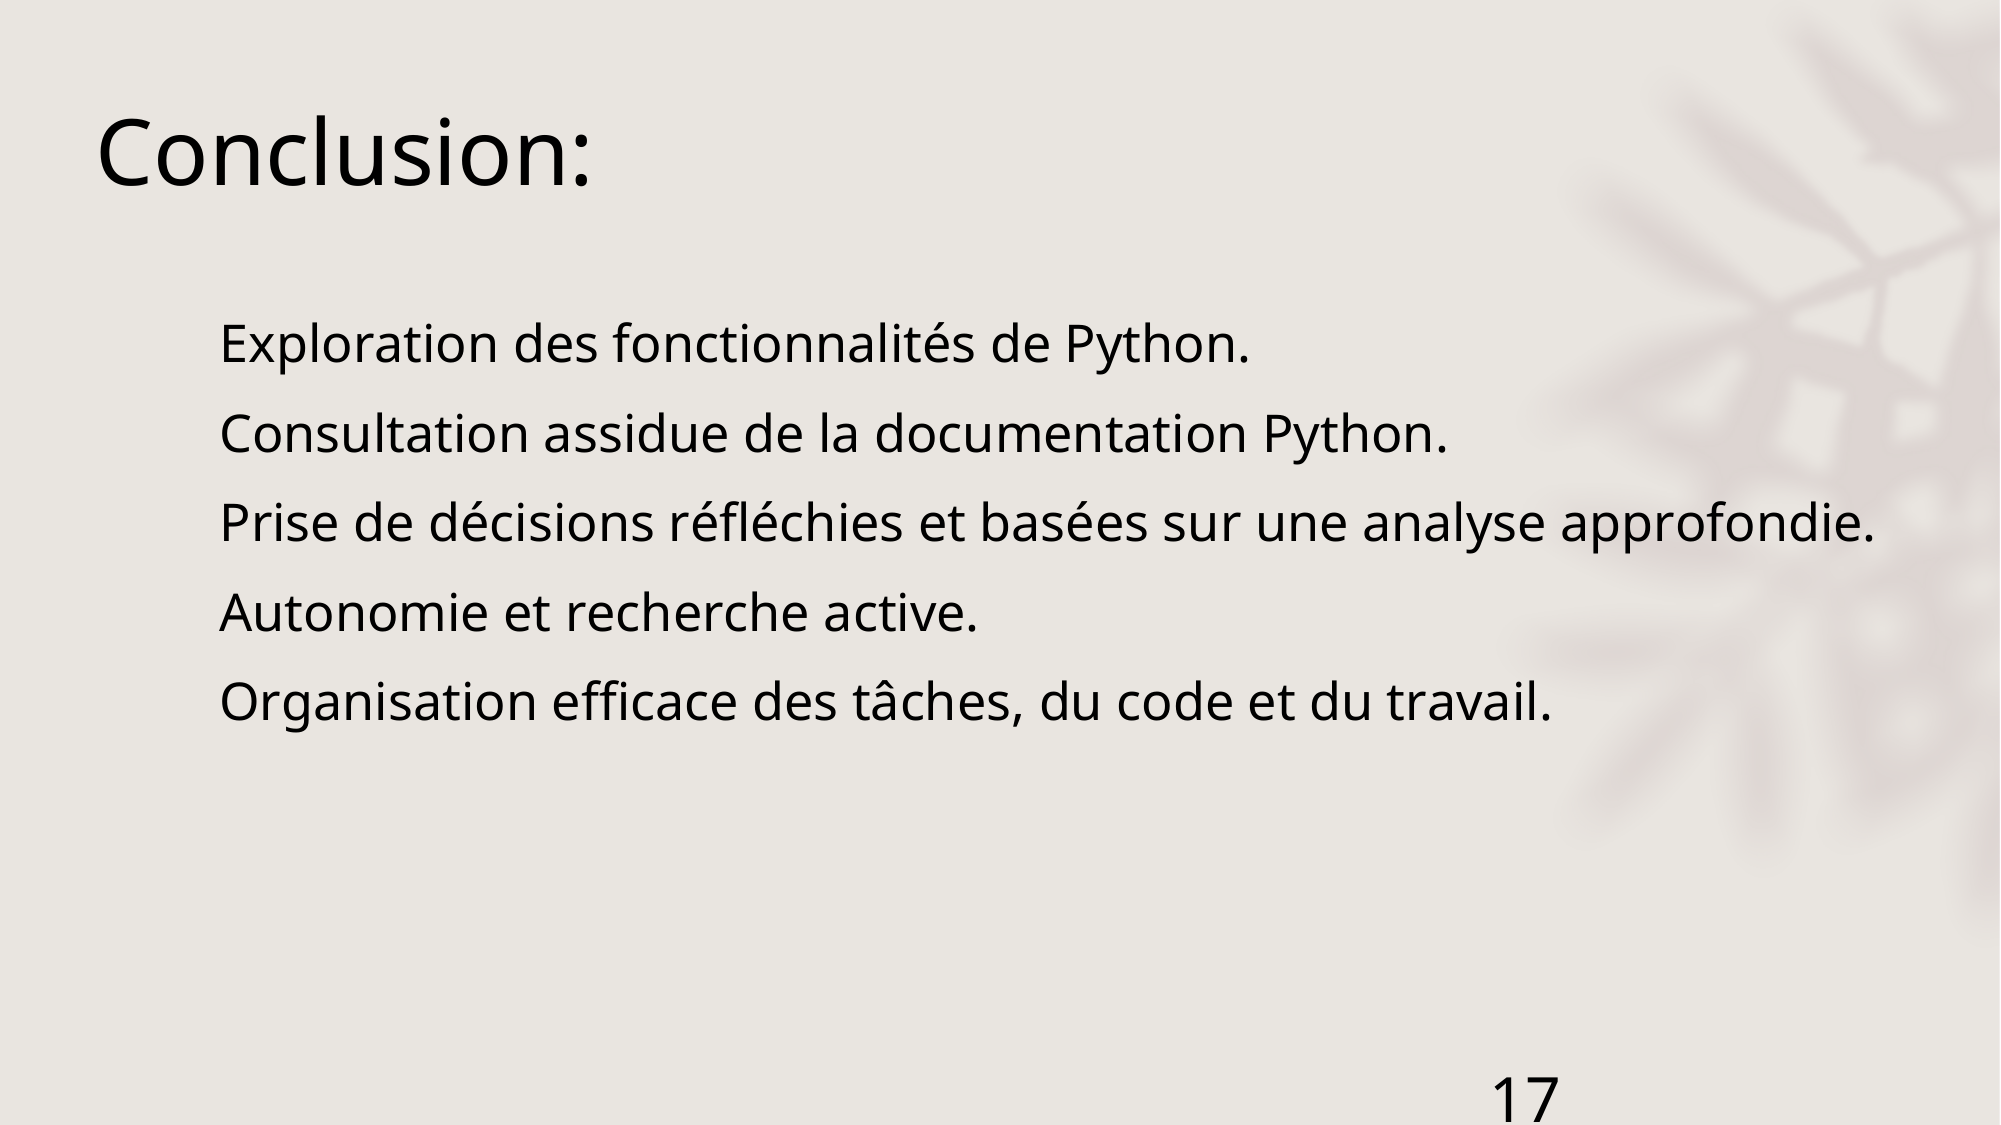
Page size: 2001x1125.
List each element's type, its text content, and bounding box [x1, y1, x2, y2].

title Conclusion: [80, 0, 733, 297]
text_box Exploration des fonctionnalités de Python. Consultation assidue de la documentation Python. Prise de décisions réfléchies et basées sur une analyse approfondie. Autonomie et recherche active. Organisation efficace des tâches, du code et du travail. [204, 296, 1923, 913]
text_box [1474, 1052, 1925, 1113]
